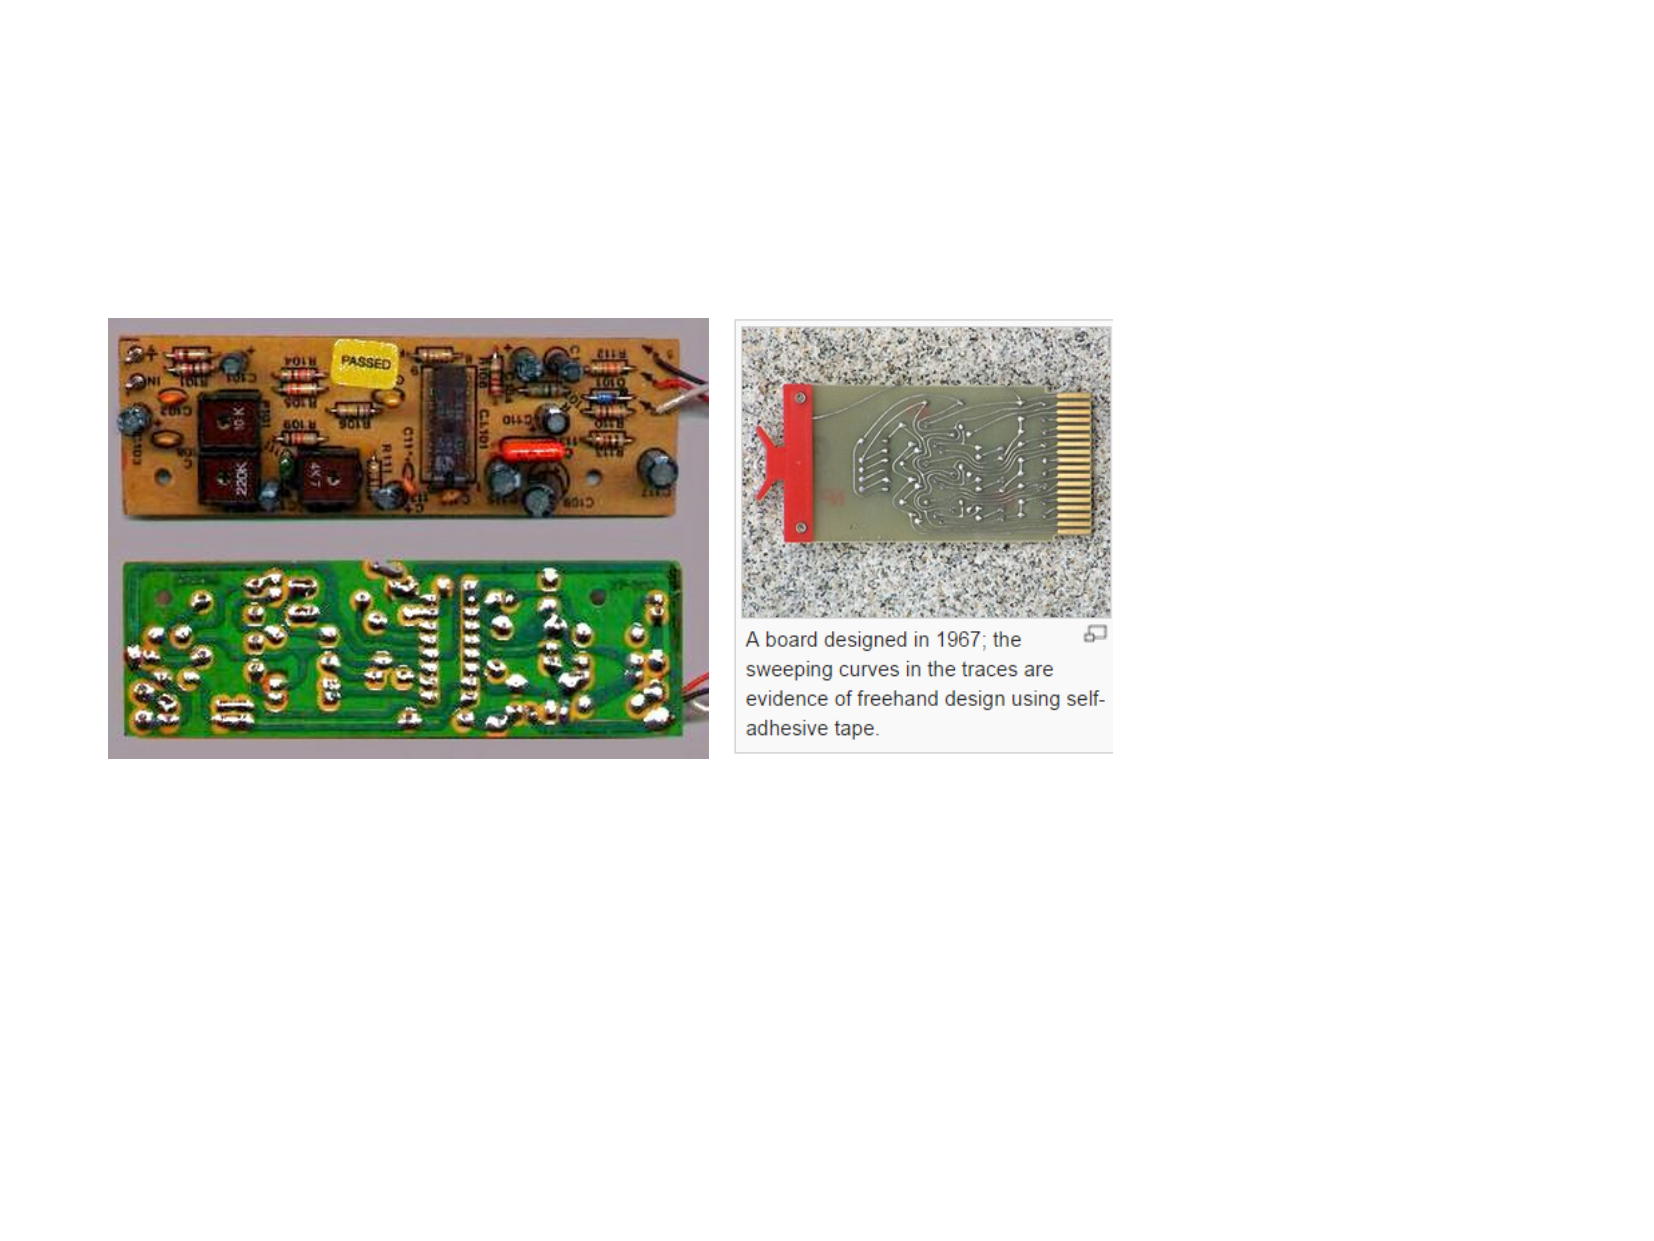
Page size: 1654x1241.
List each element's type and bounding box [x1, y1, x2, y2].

picture [732, 318, 1113, 758]
picture [108, 318, 709, 759]
